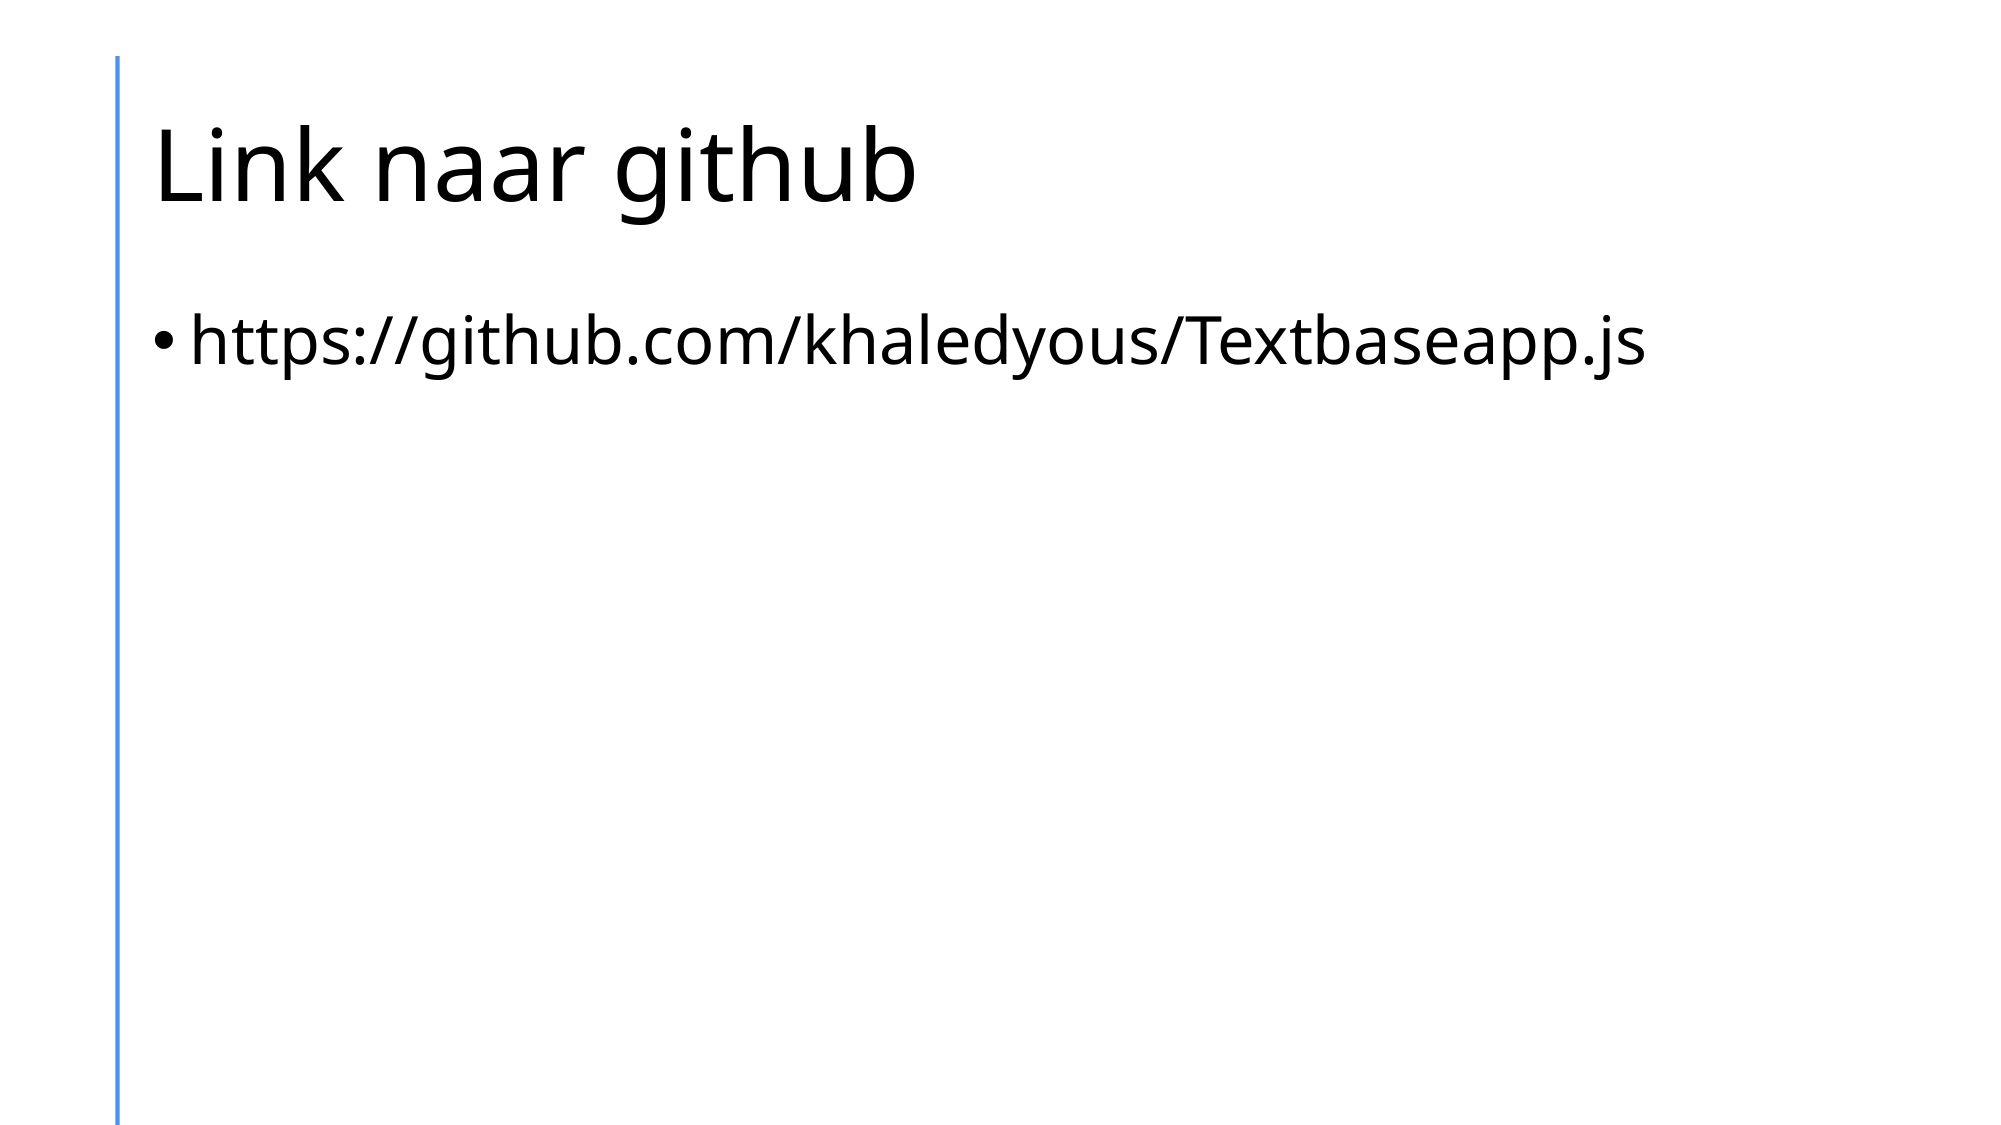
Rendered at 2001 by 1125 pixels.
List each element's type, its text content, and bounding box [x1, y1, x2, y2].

list https://github.com/khaledyous/Textbaseapp.js [137, 299, 1863, 1014]
title Link naar github [137, 59, 1863, 278]
